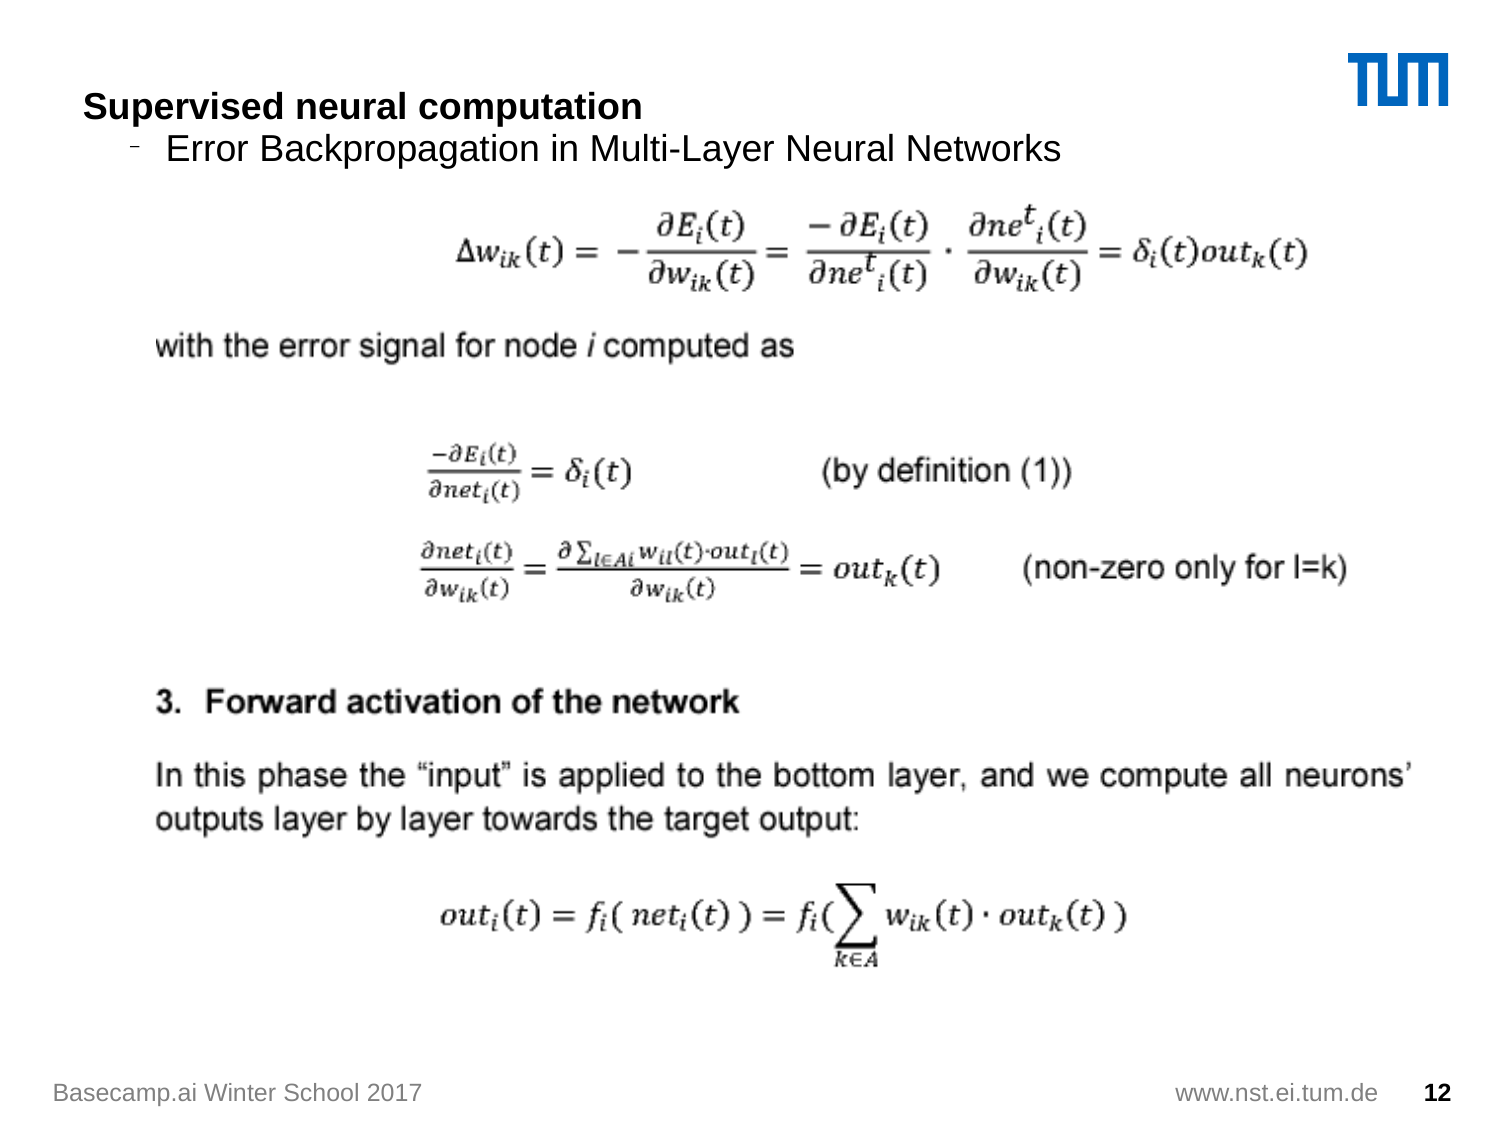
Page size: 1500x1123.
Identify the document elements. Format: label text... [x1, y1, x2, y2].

picture [141, 393, 1374, 662]
picture [156, 183, 1430, 385]
text_box Supervised neural computation Error Backpropagation in Multi-Layer Neural Networks [68, 77, 1406, 343]
picture [141, 668, 1423, 987]
